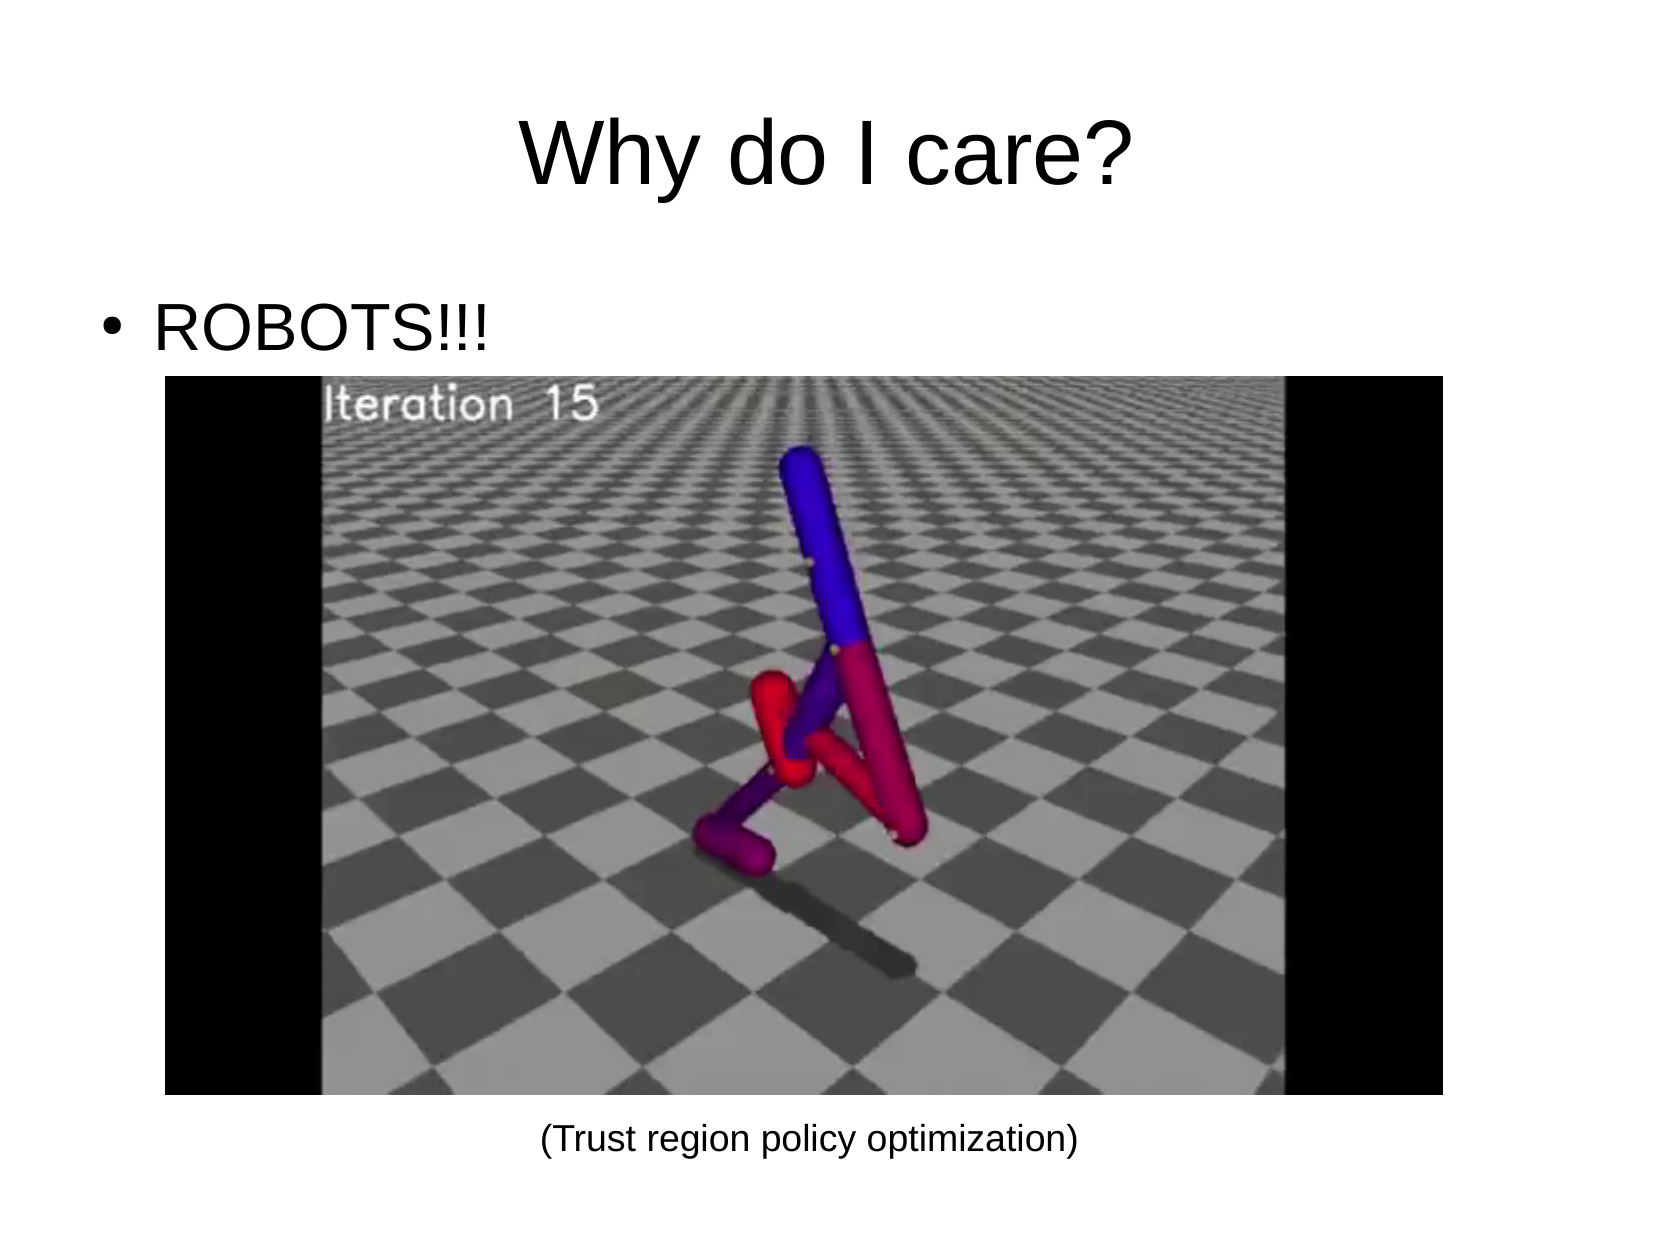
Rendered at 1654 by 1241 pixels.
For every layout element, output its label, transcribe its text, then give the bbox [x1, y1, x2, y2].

title Why do I care? [82, 49, 1571, 257]
text_box [165, 1010, 1444, 1096]
list ROBOTS!!! [82, 290, 1571, 1010]
text_box (Trust region policy optimization) [525, 1110, 1096, 1167]
